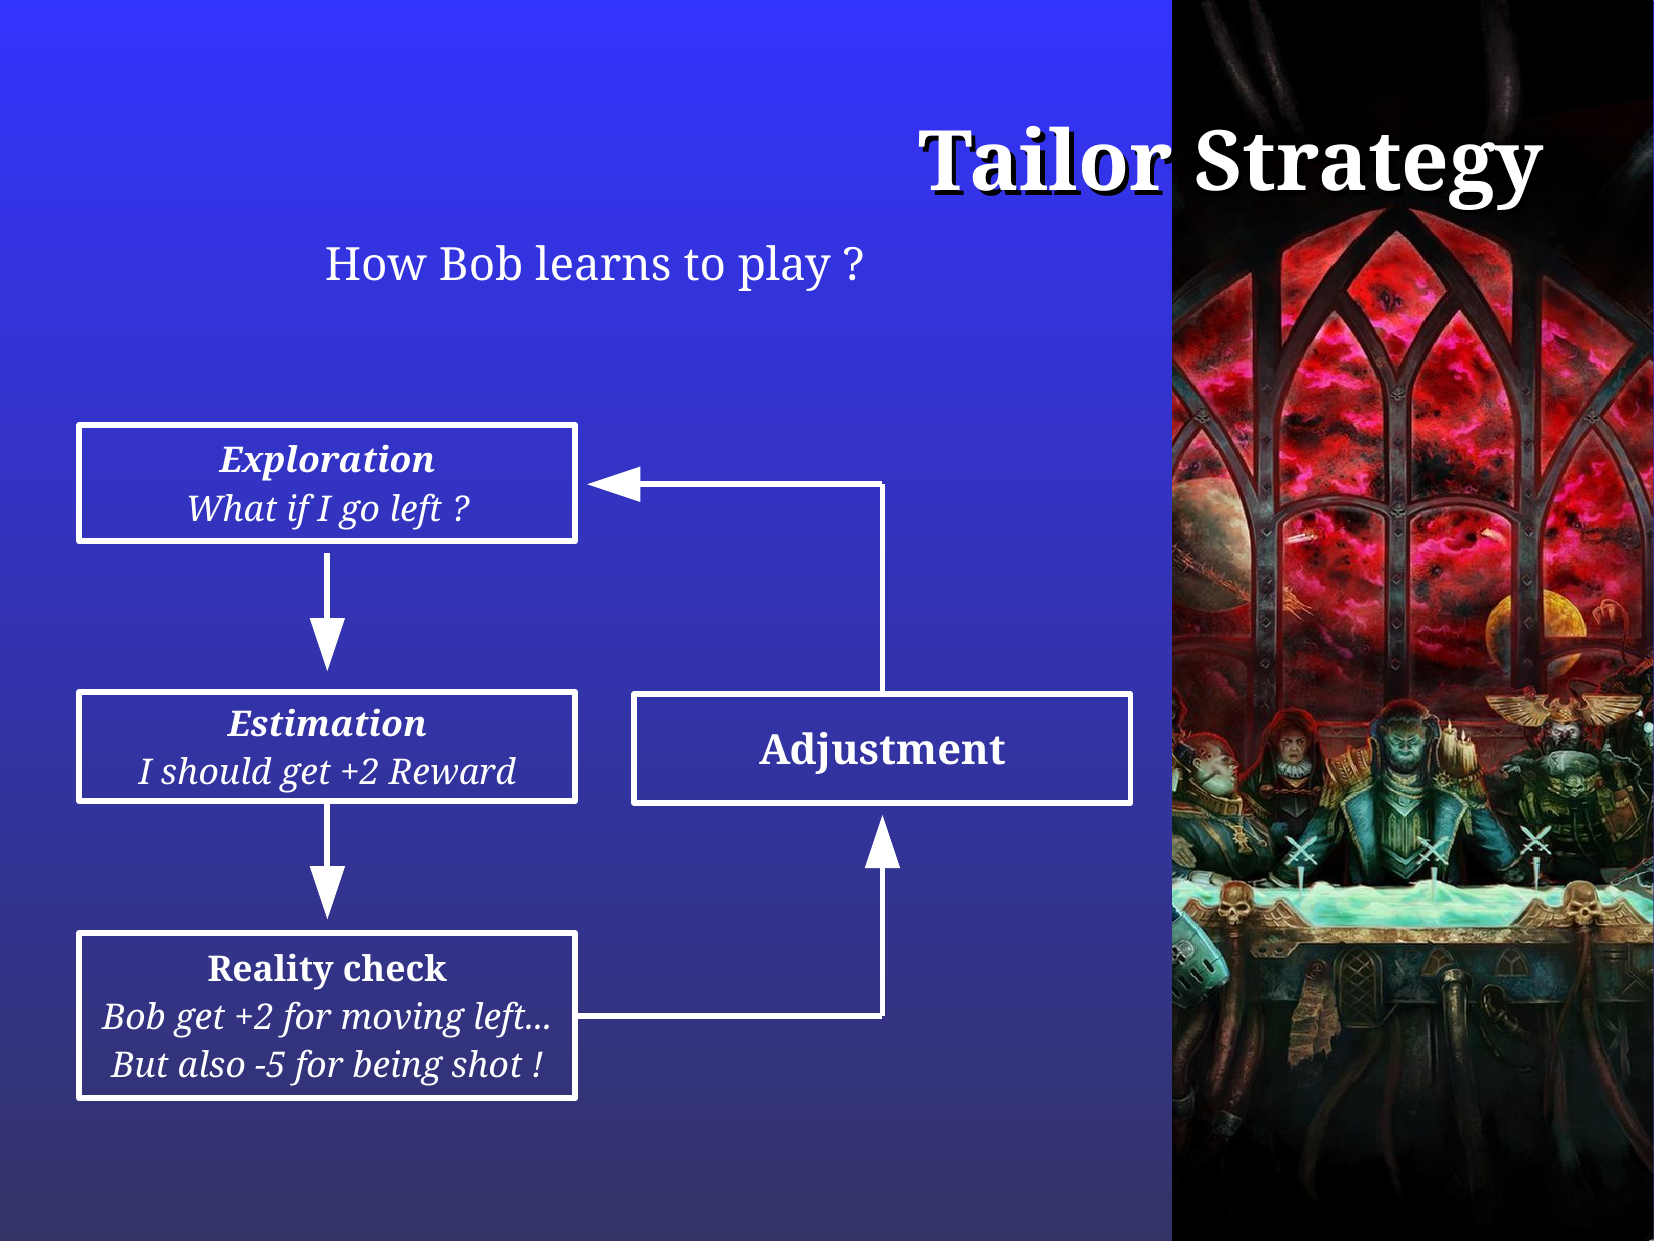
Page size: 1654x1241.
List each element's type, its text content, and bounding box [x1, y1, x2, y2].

picture [1172, 0, 1654, 1241]
text_box Exploration What if I go left ? [79, 425, 576, 542]
text_box Reality check Bob get +2 for moving left... But also -5 for being shot ! [79, 933, 576, 1099]
text_box Adjustment [634, 693, 1131, 804]
text_box Tailor Strategy [0, 94, 1560, 204]
text_box How Bob learns to play ? [32, 224, 1158, 296]
text_box Estimation I should get +2 Reward [79, 691, 576, 802]
